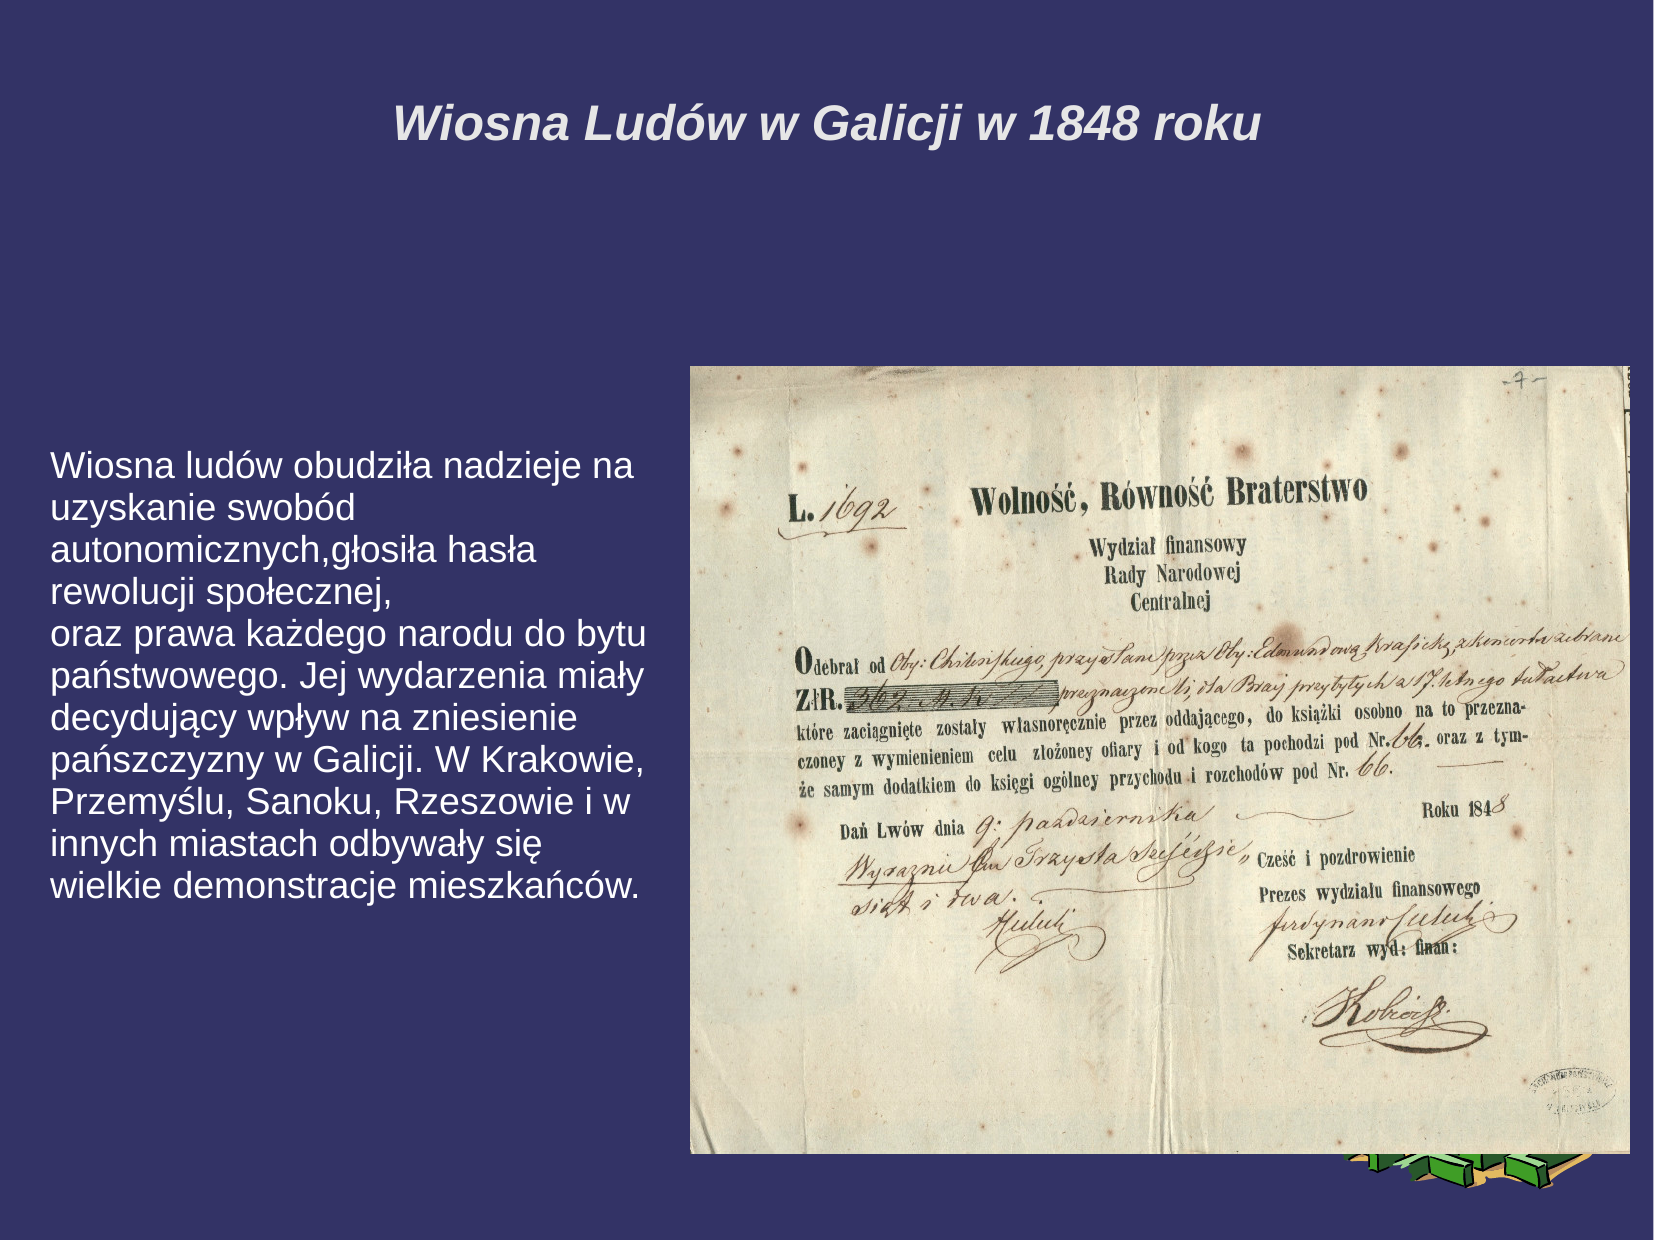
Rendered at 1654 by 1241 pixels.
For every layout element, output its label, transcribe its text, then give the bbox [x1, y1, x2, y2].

picture [690, 366, 1630, 1155]
title Wiosna Ludów w Galicji w 1848 roku [121, 19, 1534, 227]
text_box Wiosna ludów obudziła nadzieje na uzyskanie swobód autonomicznych,głosiła hasła rewolucji społecznej, oraz prawa każdego narodu do bytu państwowego. Jej wydarzenia miały decydujący wpływ na zniesienie pańszczyzny w Galicji. W Krakowie, Przemyślu, Sanoku, Rzeszowie i w innych miastach odbywały się wielkie demonstracje mieszkańców. [35, 437, 670, 986]
